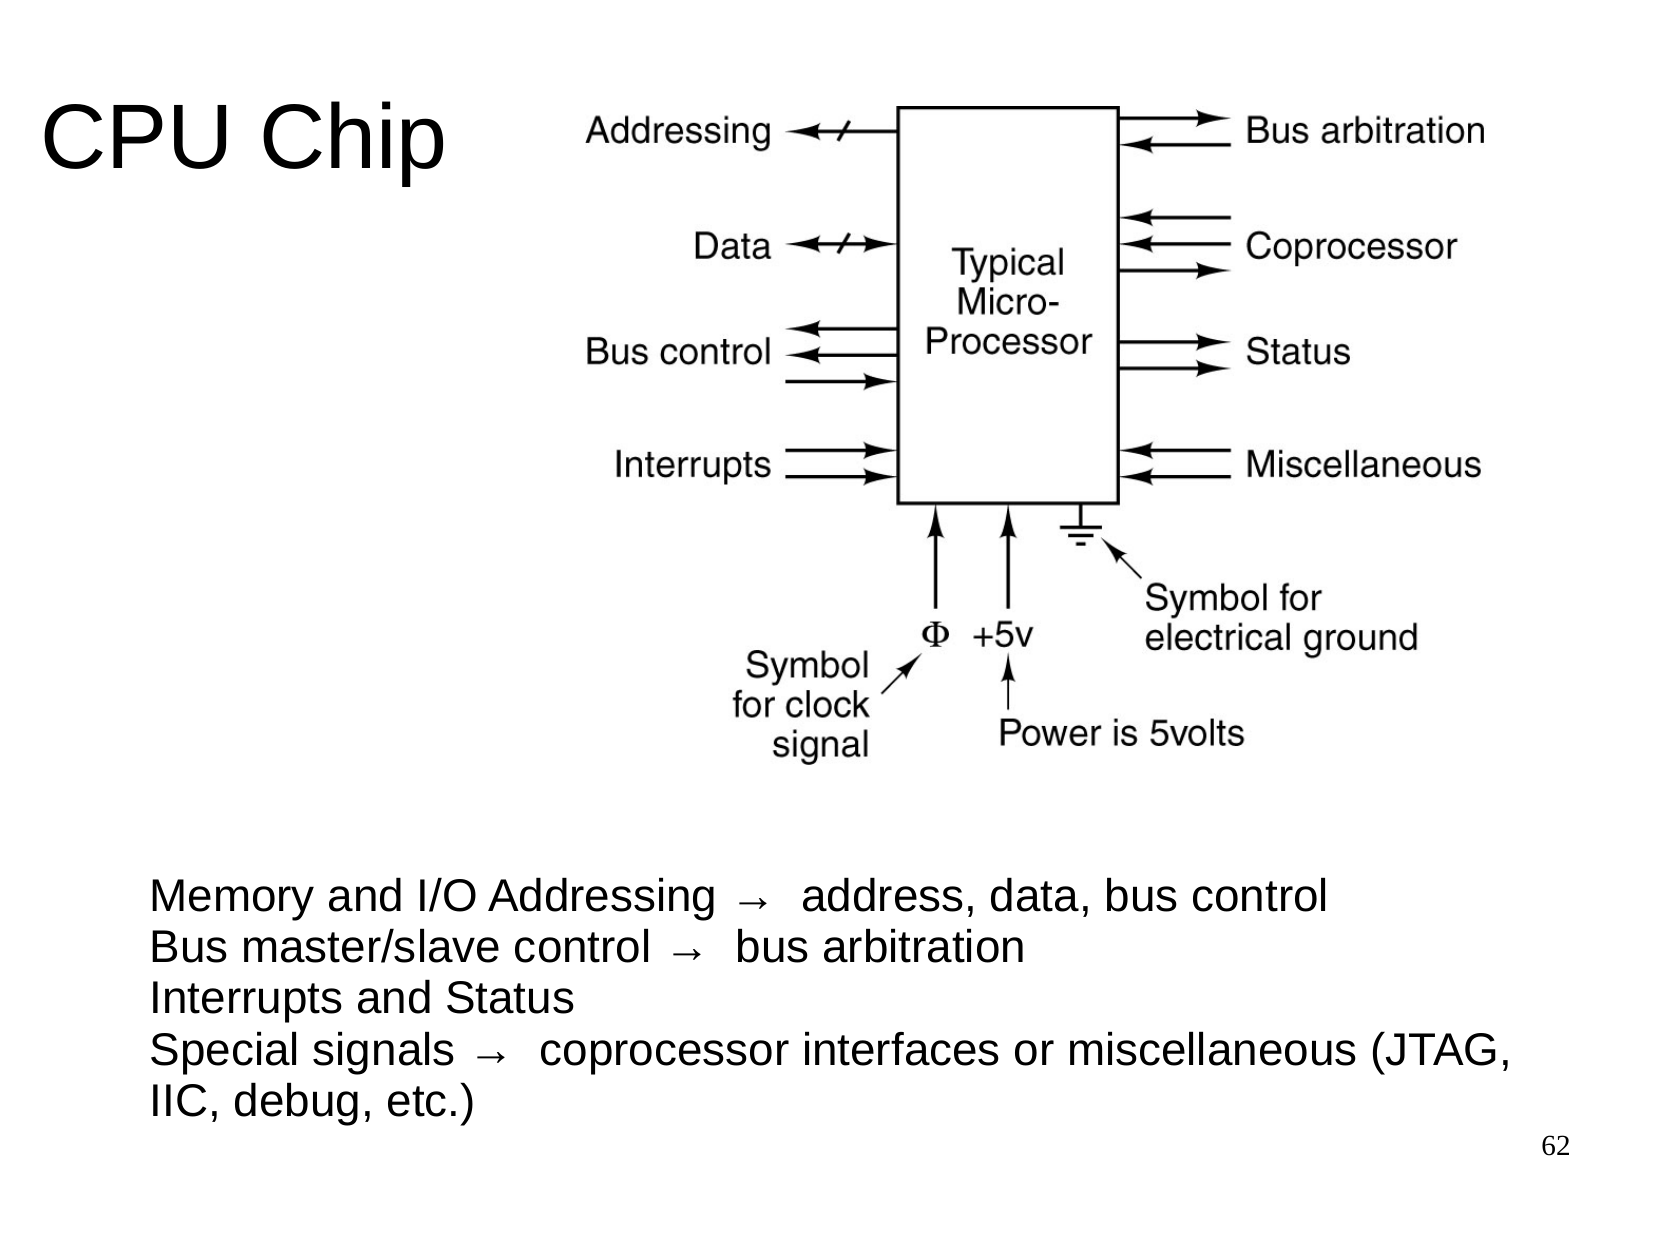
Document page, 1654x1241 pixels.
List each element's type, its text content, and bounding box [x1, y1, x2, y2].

picture [585, 106, 1486, 766]
title CPU Chip [40, 32, 781, 241]
text_box Memory and I/O Addressing → address, data, bus control Bus master/slave control → bus arbitration Interrupts and Status Special signals → coprocessor interfaces or miscellaneous (JTAG, IIC, debug, etc.) [135, 862, 1531, 1134]
